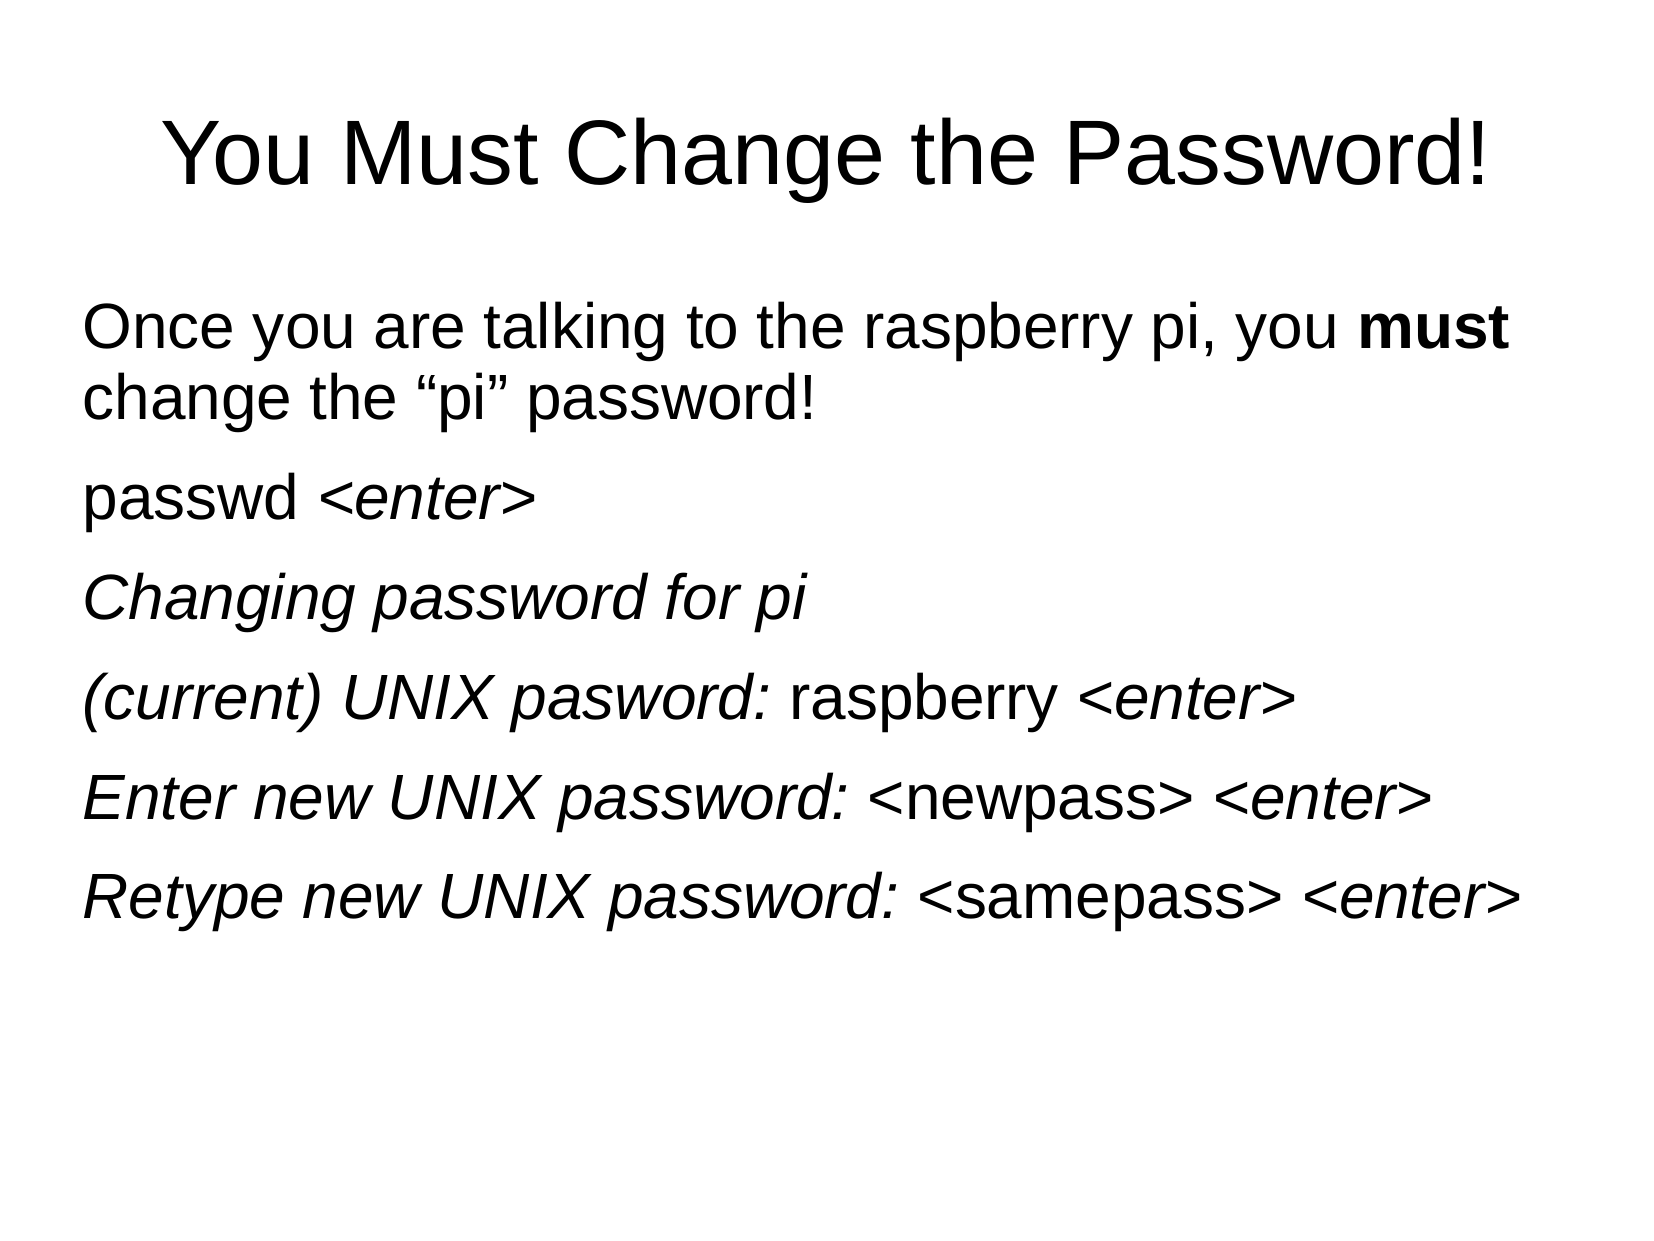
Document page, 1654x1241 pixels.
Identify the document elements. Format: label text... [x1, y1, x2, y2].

list Once you are talking to the raspberry pi, you must change the “pi” password! passwd <enter> Changing password for pi (current) UNIX pasword: raspberry <enter> Enter new UNIX password: <newpass> <enter> Retype new UNIX password: <samepass> <enter> [82, 290, 1538, 1010]
title You Must Change the Password! [82, 49, 1571, 257]
